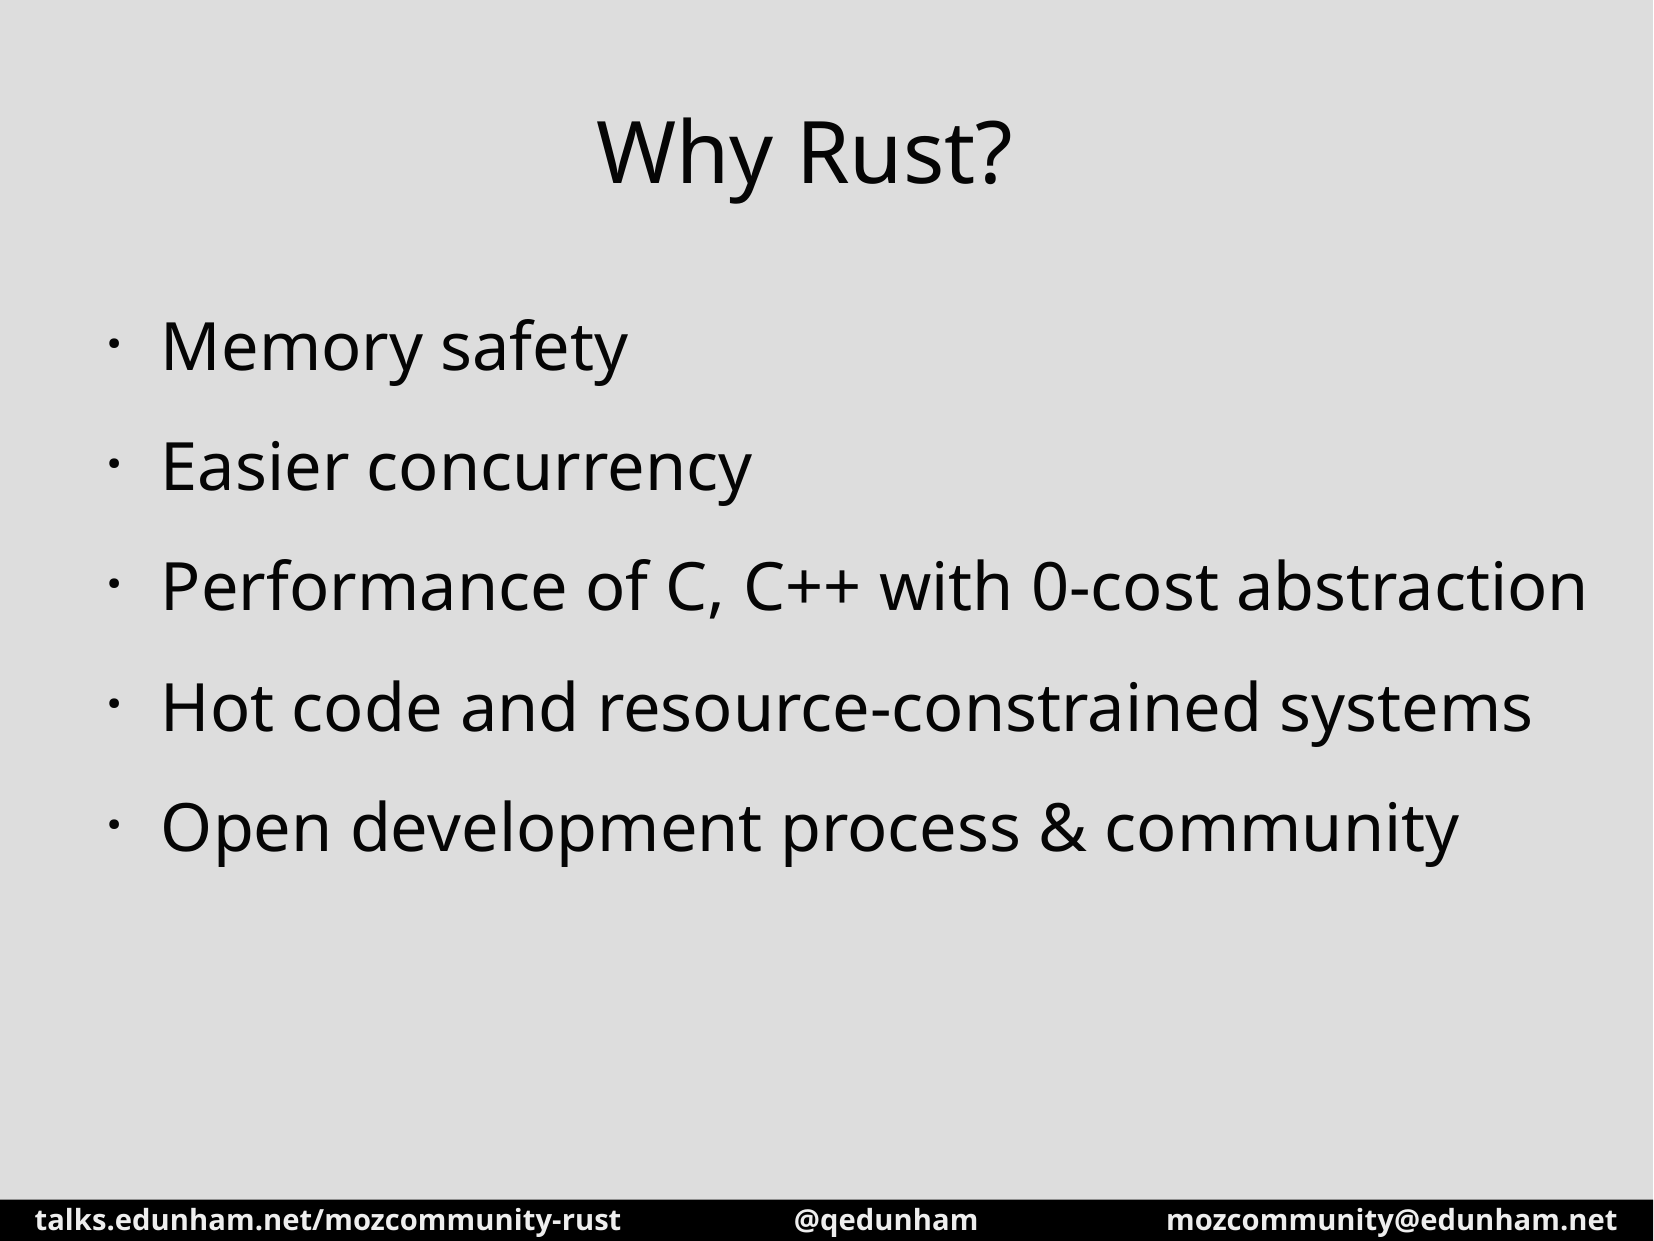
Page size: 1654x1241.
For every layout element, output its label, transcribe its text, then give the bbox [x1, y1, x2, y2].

title Why Rust? [15, 47, 1594, 253]
list Memory safety Easier concurrency Performance of C, C++ with 0-cost abstraction Hot code and resource-constrained systems Open development process & community [90, 299, 1594, 1019]
